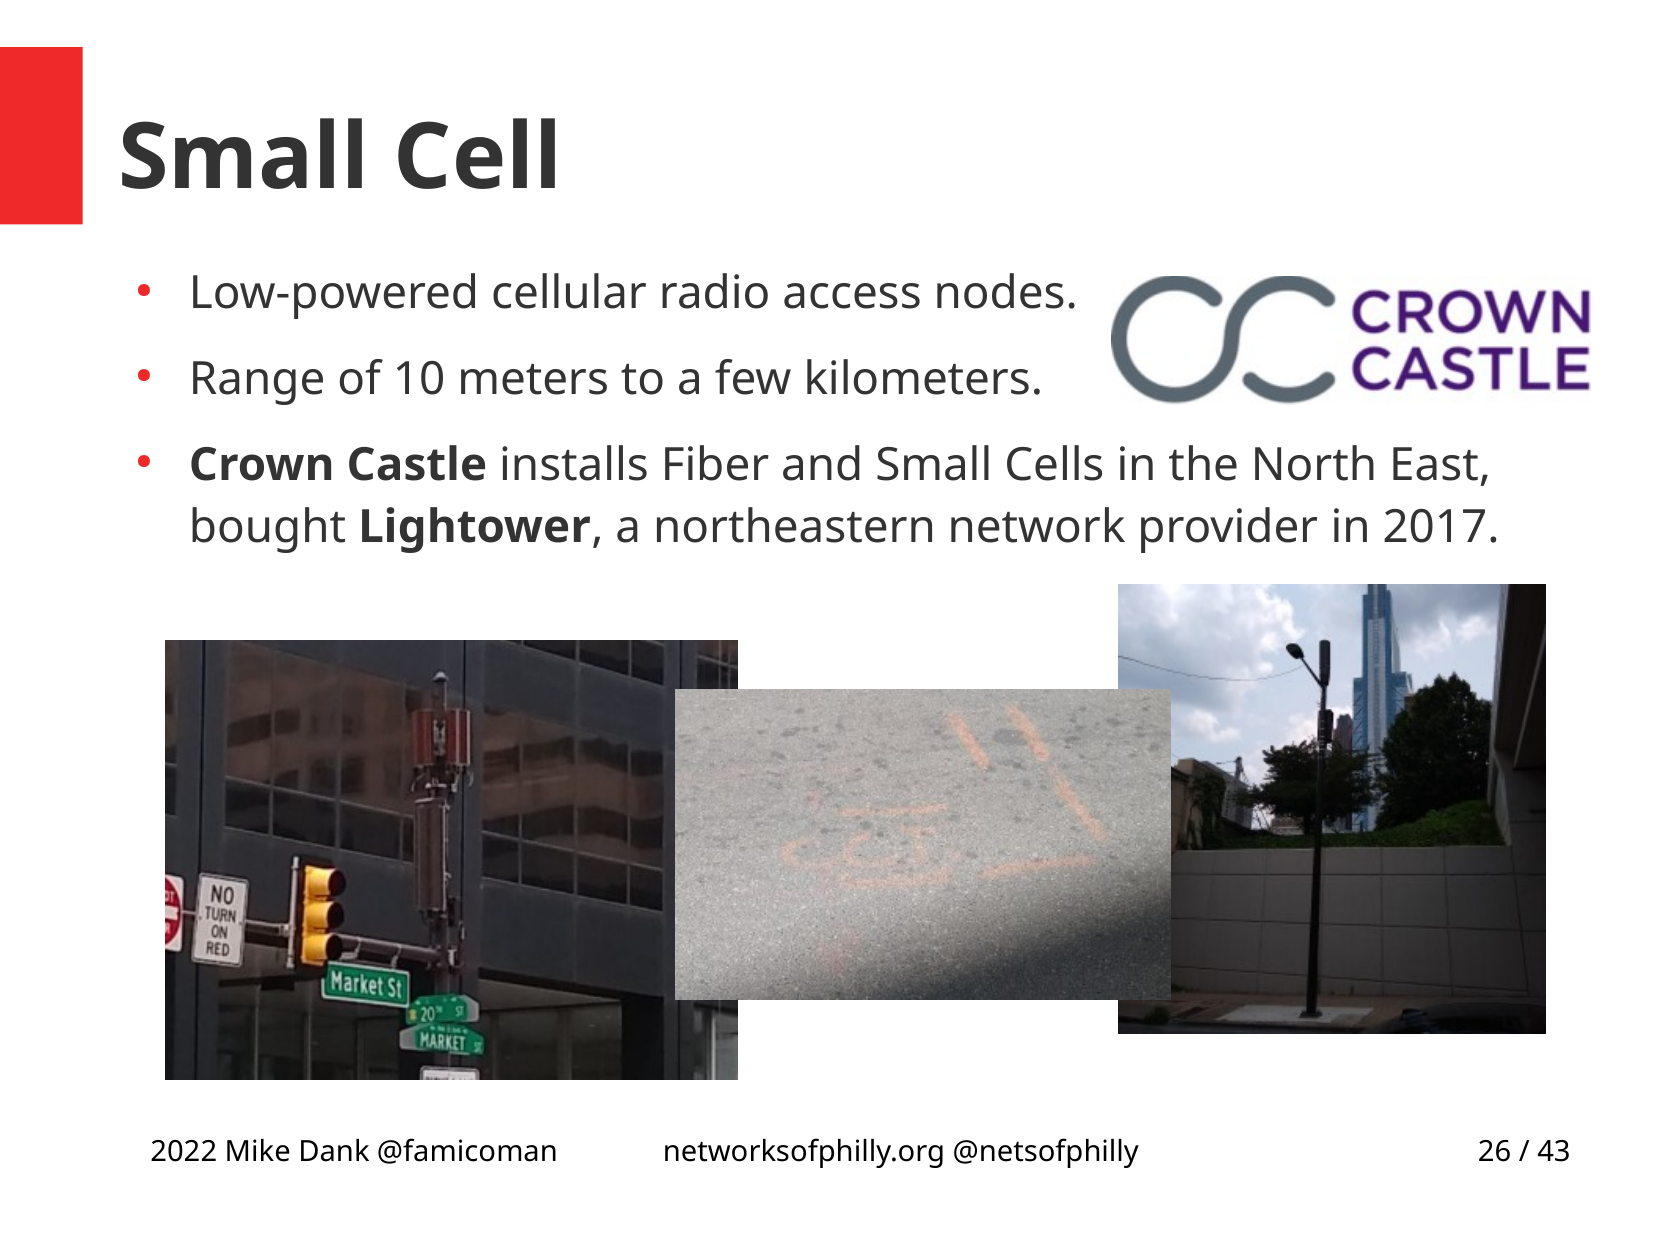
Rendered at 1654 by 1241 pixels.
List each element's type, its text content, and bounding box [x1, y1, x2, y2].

picture [1111, 276, 1591, 406]
title Small Cell [118, 49, 1571, 257]
list Low-powered cellular radio access nodes. Range of 10 meters to a few kilometers. Crown Castle installs Fiber and Small Cells in the North East, bought Lightower, a northeastern network provider in 2017. [118, 259, 1536, 980]
picture [165, 584, 1546, 1081]
